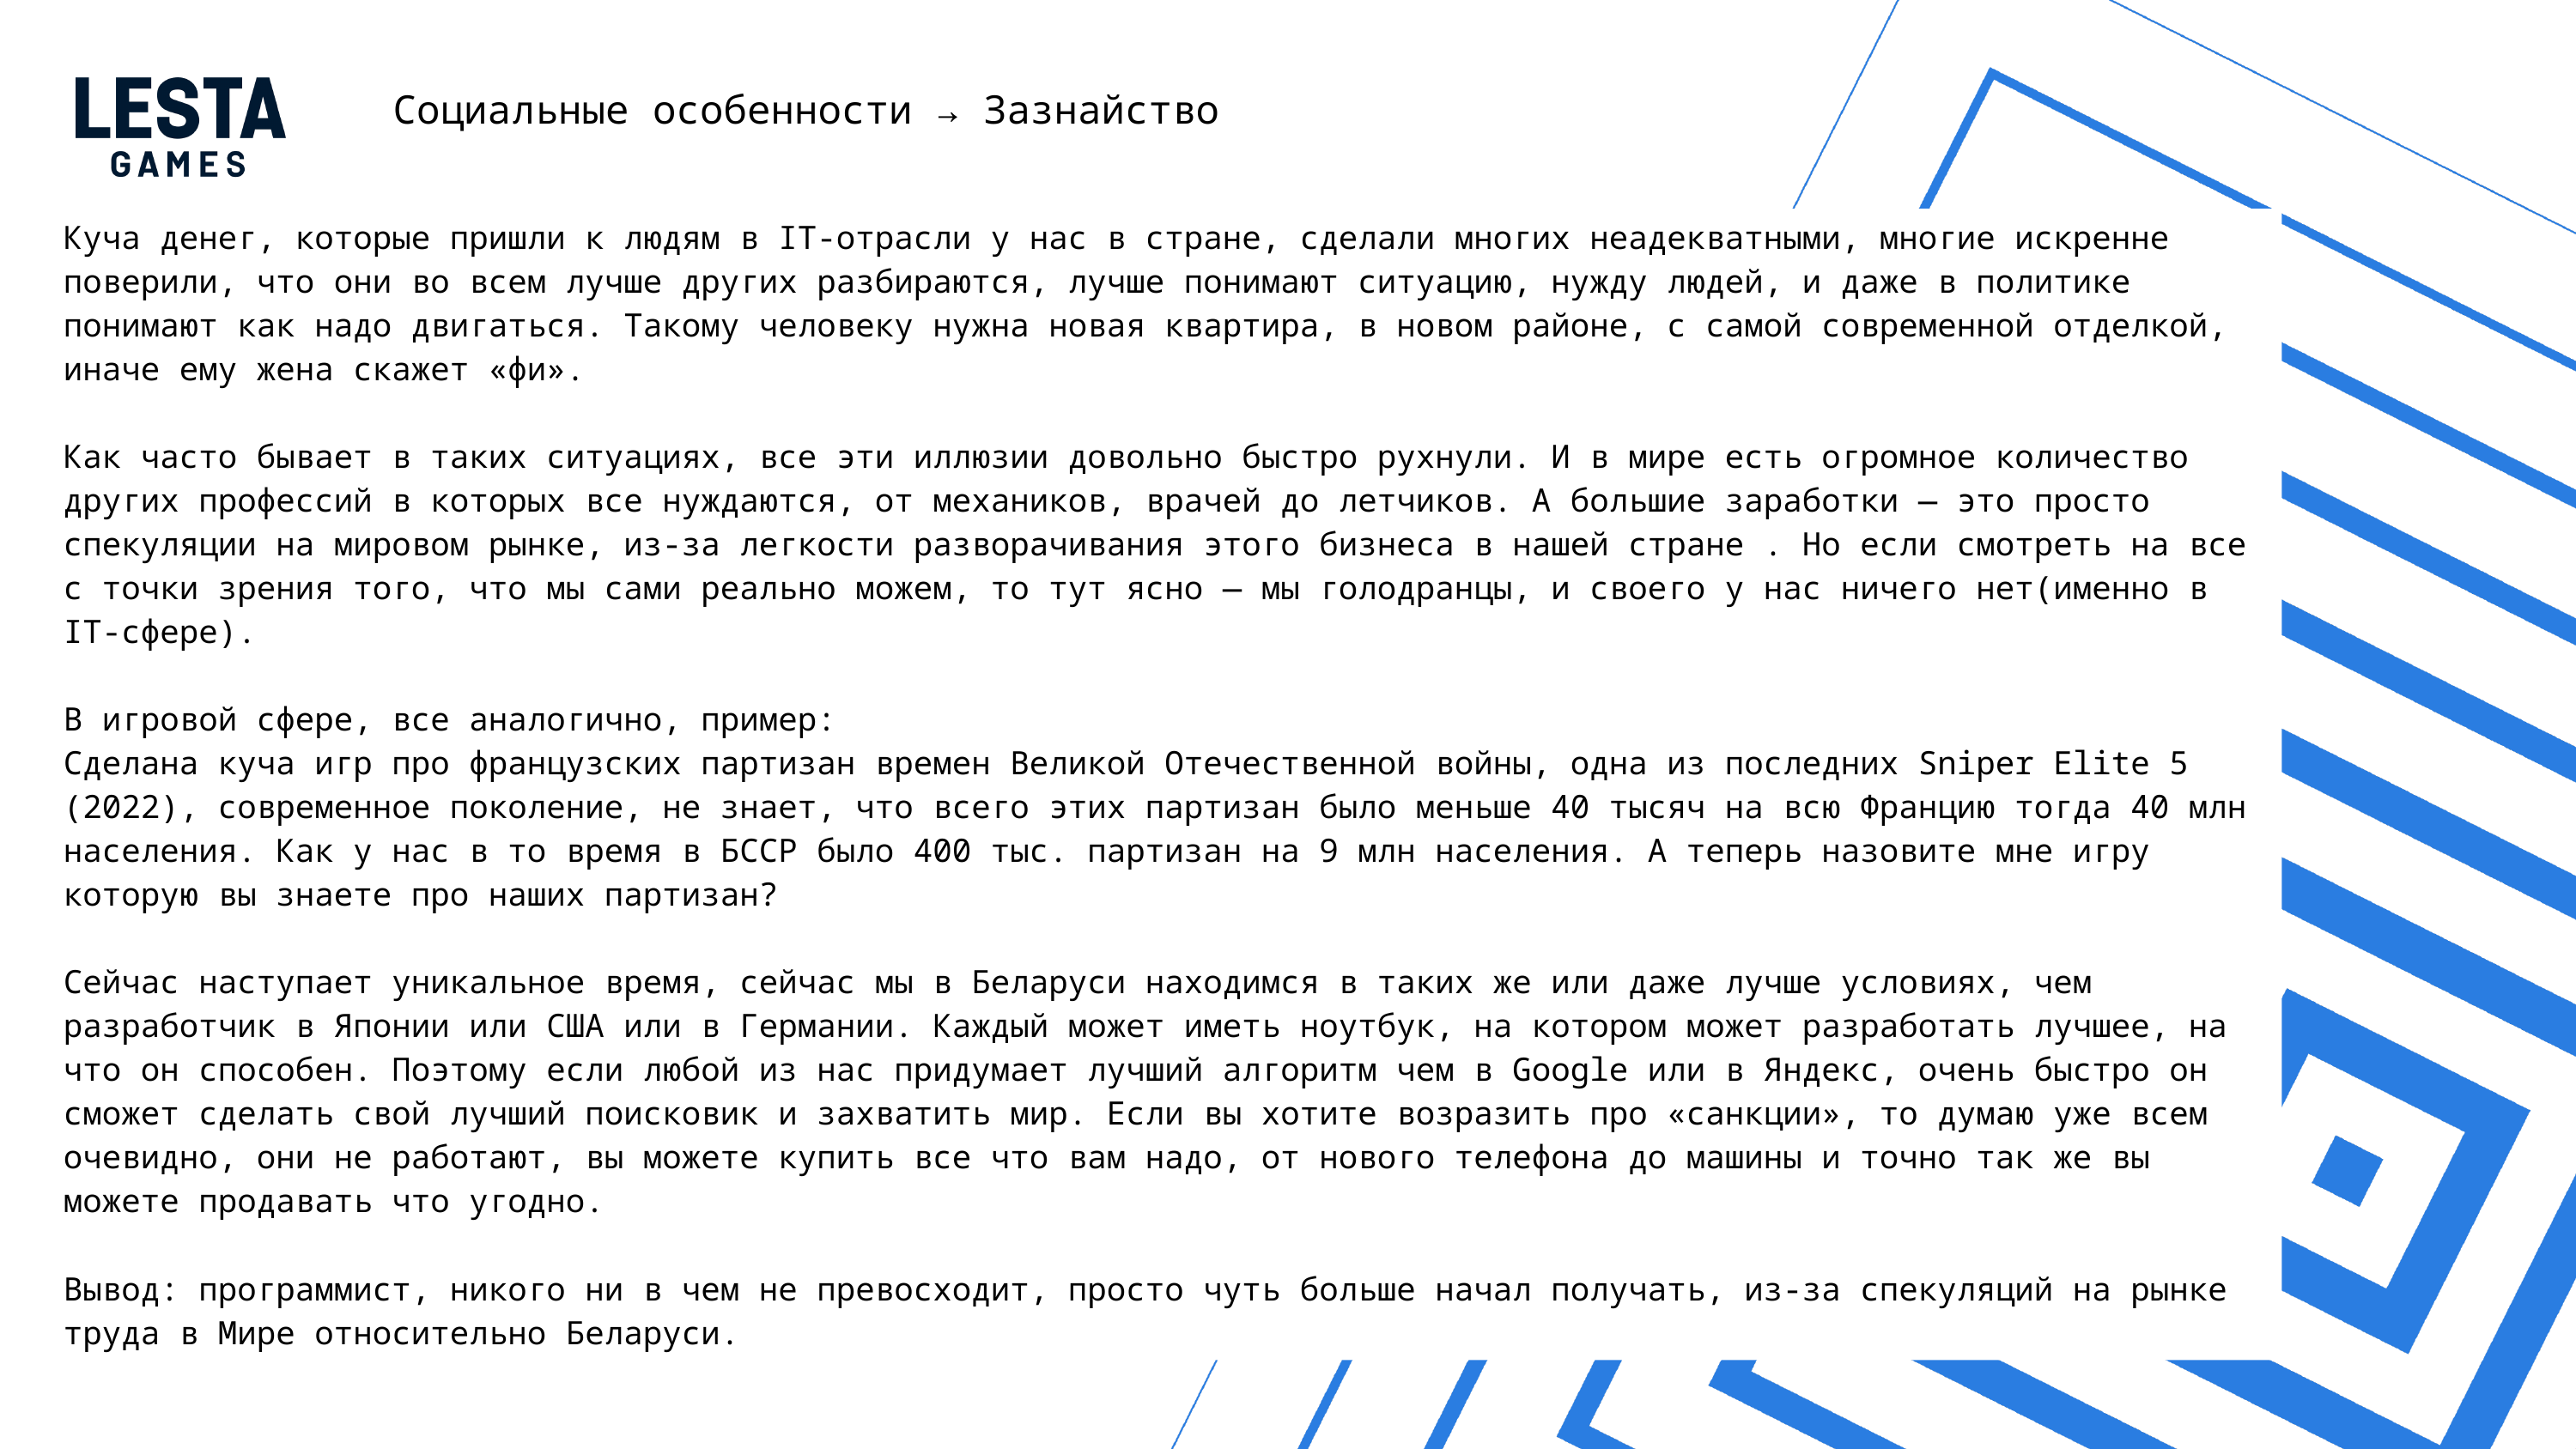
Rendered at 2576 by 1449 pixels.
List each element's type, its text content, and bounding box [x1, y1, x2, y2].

text_box Социальные особенности → Зазнайство [380, 76, 1445, 141]
text_box Куча денег, которые пришли к людям в IT-отрасли у нас в стране, сделали многих неадекватными, многие искренне поверили, что они во всем лучше других разбираются, лучше понимают ситуацию, нужду людей, и даже в политике понимают как надо двигаться. Такому человеку нужна новая квартира, в новом районе, с самой современной отделкой, иначе ему жена скажет «фи». Как часто бывает в таких ситуациях, все эти иллюзии довольно быстро рухнули. И в мире есть огромное количество других профессий в которых все нуждаются, от механиков, врачей до летчиков. А большие заработки — это просто спекуляции на мировом рынке, из-за легкости разворачивания этого бизнеса в нашей стране . Но если смотреть на все с точки зрения того, что мы сами реально можем, то тут ясно — мы голодранцы, и своего у нас ничего нет(именно в IT-сфере). В игровой сфере, все аналогично, пример: Сделана куча игр про французских партизан времен Великой Отечественной войны, одна из последних Sniper Elite 5 (2022), современное поколение, не знает, что всего этих партизан было меньше 40 тысяч на всю Францию тогда 40 млн населения. Как у нас в то время в БССР было 400 тыс. партизан на 9 млн населения. А теперь назовите мне игру которую вы знаете про наших партизан? Сейчас наступает уникальное время, сейчас мы в Беларуси находимся в таких же или даже лучше условиях, чем разработчик в Японии или США или в Германии. Каждый может иметь ноутбук, на котором может разработать лучшее, на что он способен. Поэтому если любой из нас придумает лучший алгоритм чем в Google или в Яндекс, очень быстро он сможет сделать свой лучший поисковик и захватить мир. Если вы хотите возразить про «санкции», то думаю уже всем очевидно, они не работают, вы можете купить все что вам надо, от нового телефона до машины и точно так же вы можете продавать что угодно. Вывод: программист, никого ни в чем не превосходит, просто чуть больше начал получать, из-за спекуляций на рынке труда в Мире относительно Беларуси. [51, 209, 2282, 1327]
picture [76, 77, 286, 178]
picture [1100, 0, 2576, 1449]
